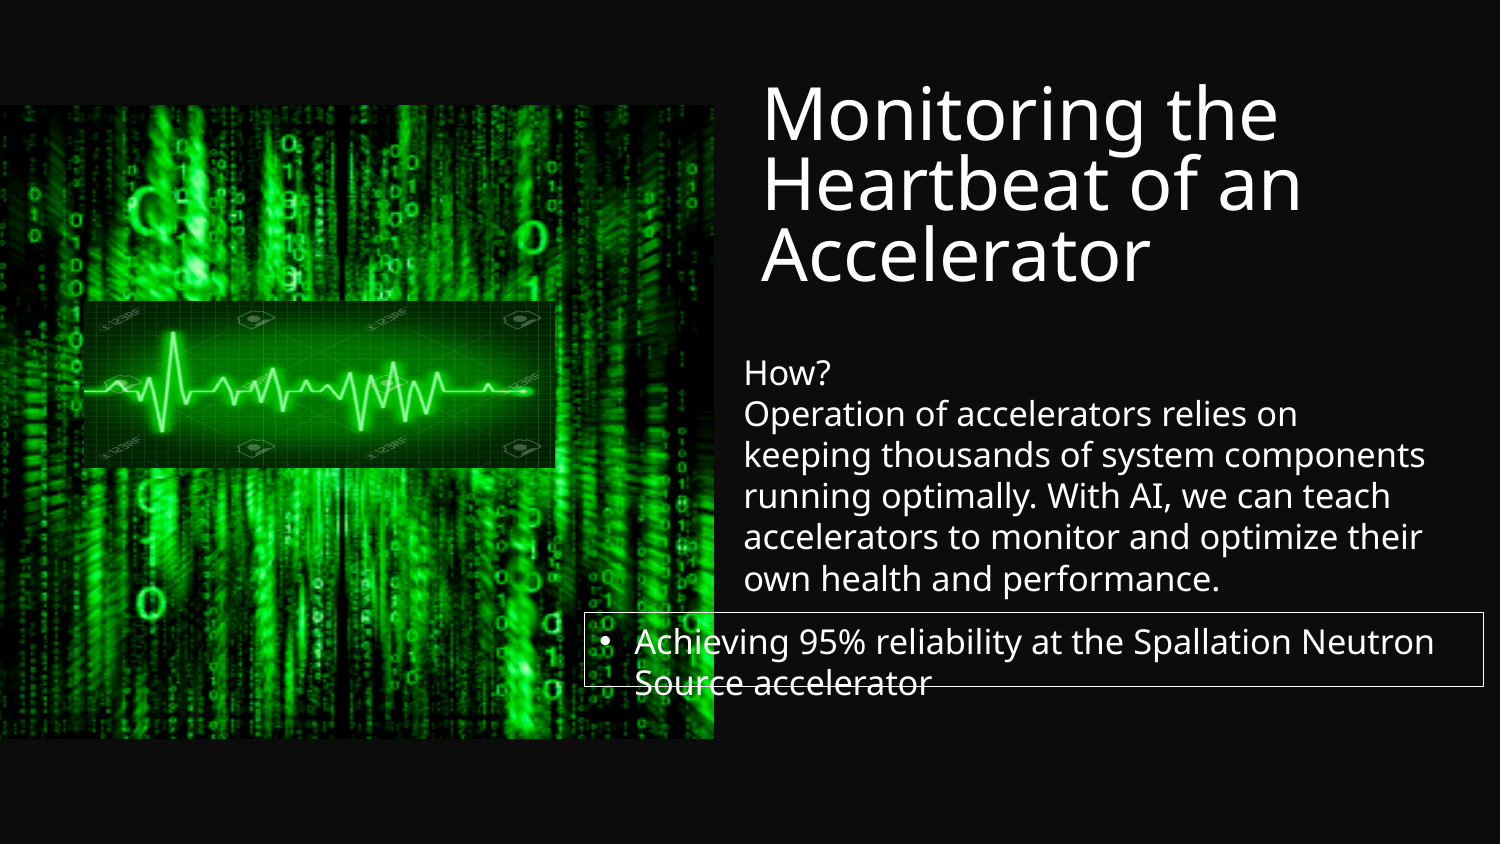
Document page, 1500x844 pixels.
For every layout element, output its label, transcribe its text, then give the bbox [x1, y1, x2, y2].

picture [0, 105, 714, 739]
text_box Achieving 95% reliability at the Spallation Neutron Source accelerator [584, 612, 1484, 687]
picture [658, 687, 669, 693]
picture [679, 687, 688, 693]
text_box Monitoring the Heartbeat of an Accelerator [749, 119, 1500, 302]
text_box How? Operation of accelerators relies on keeping thousands of system components running optimally. With AI, we can teach accelerators to monitor and optimize their own health and performance. [728, 343, 1443, 574]
